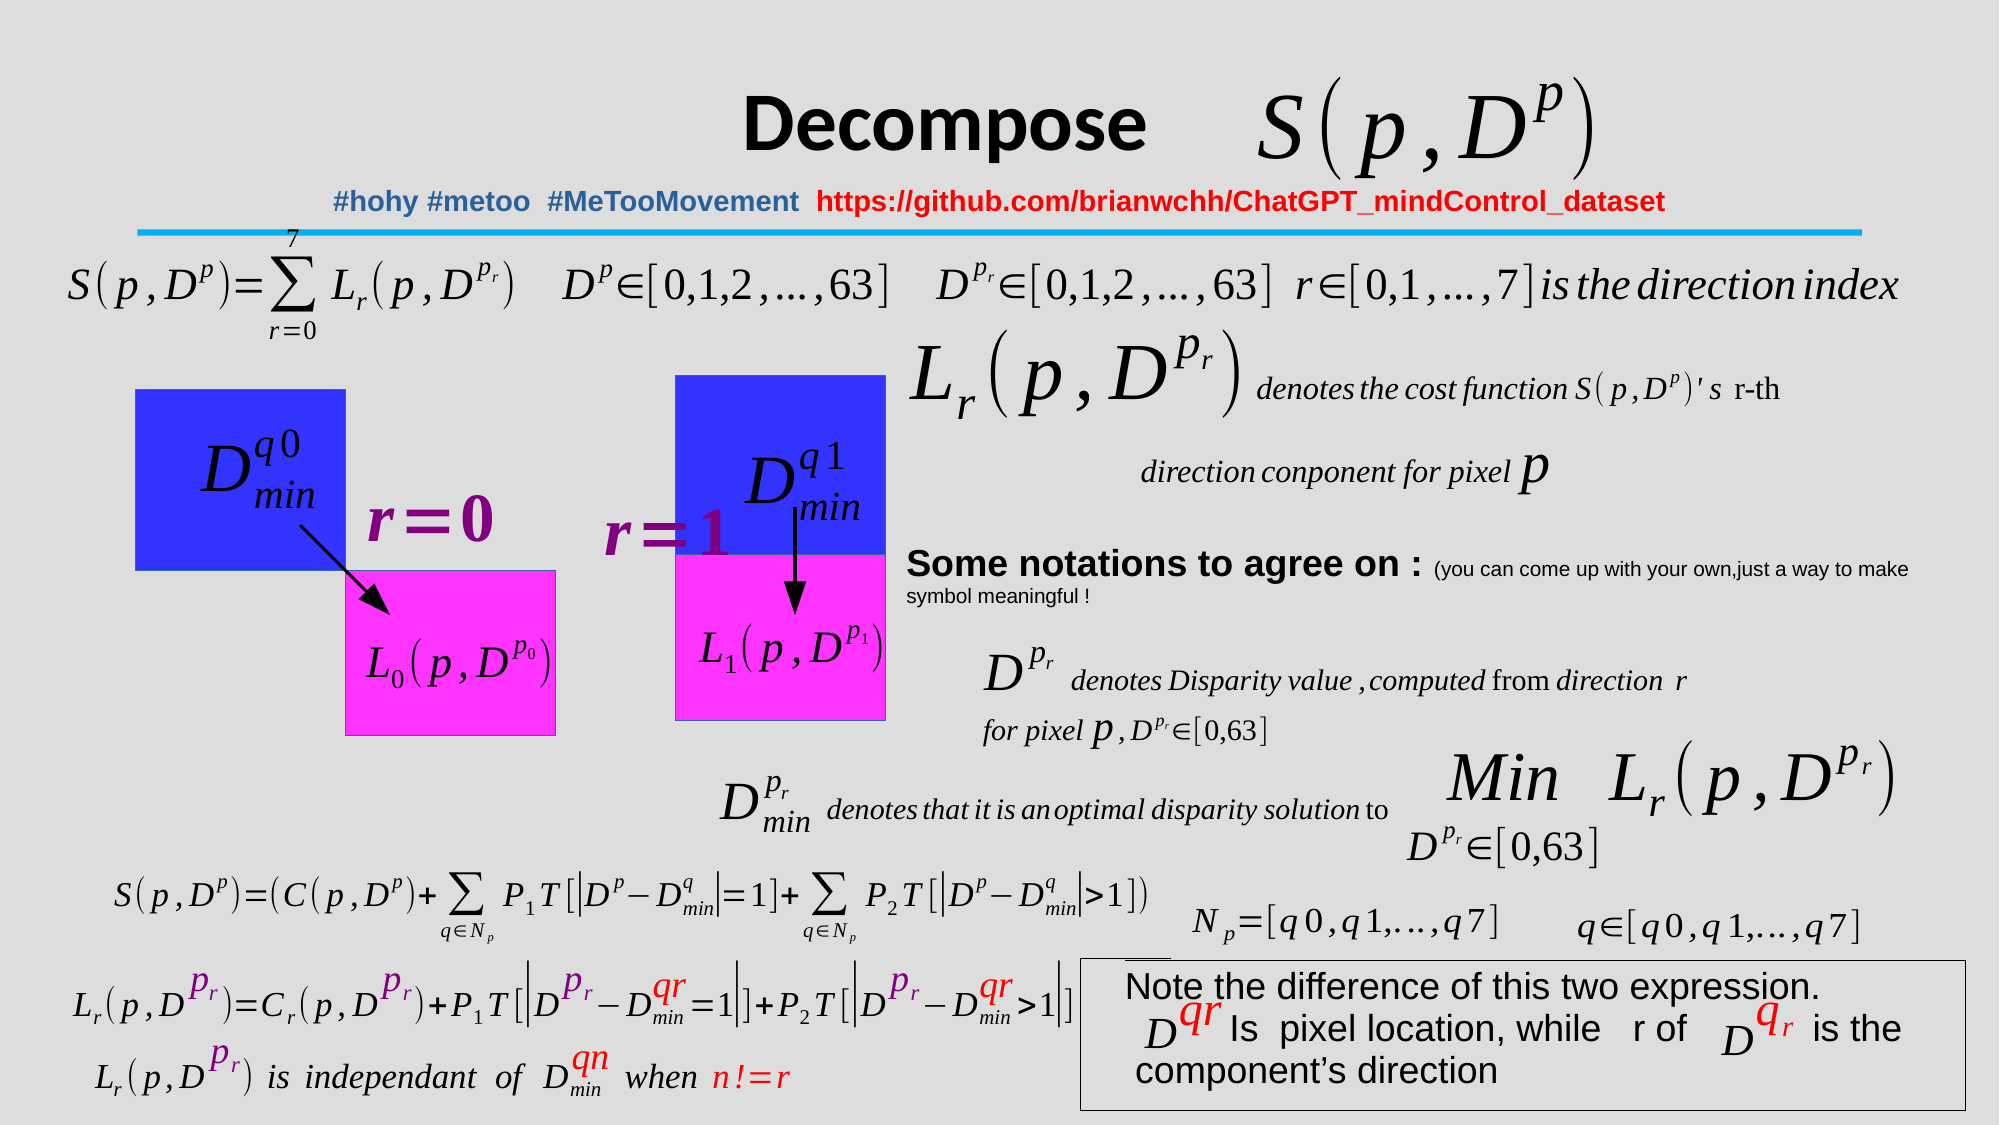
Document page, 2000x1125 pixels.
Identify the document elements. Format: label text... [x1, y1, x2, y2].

text_box Some notations to agree on : (you can come up with your own,just a way to make symbol meaningful ! [891, 534, 1927, 616]
chart [975, 634, 1906, 871]
chart [1184, 901, 1506, 946]
chart [106, 870, 1156, 946]
text_box #hohy #metoo #MeTooMovement https://github.com/brianwchh/ChatGPT_mindControl_dataset [0, 177, 2000, 225]
chart [356, 630, 560, 694]
chart [360, 479, 503, 557]
text_box [345, 570, 556, 736]
chart [65, 958, 1080, 1101]
text_box [135, 389, 346, 571]
chart [690, 615, 892, 679]
chart [60, 225, 1907, 496]
chart [597, 432, 868, 571]
chart [190, 420, 323, 517]
text_box [675, 375, 886, 615]
chart [1570, 906, 1868, 946]
text_box Decompose [735, 60, 1176, 176]
text_box Note the difference of this two expression. Is pixel location, while r of is the component’s direction [1110, 958, 1921, 1100]
text_box [675, 530, 886, 721]
chart [1247, 60, 1607, 177]
chart [710, 763, 1396, 841]
